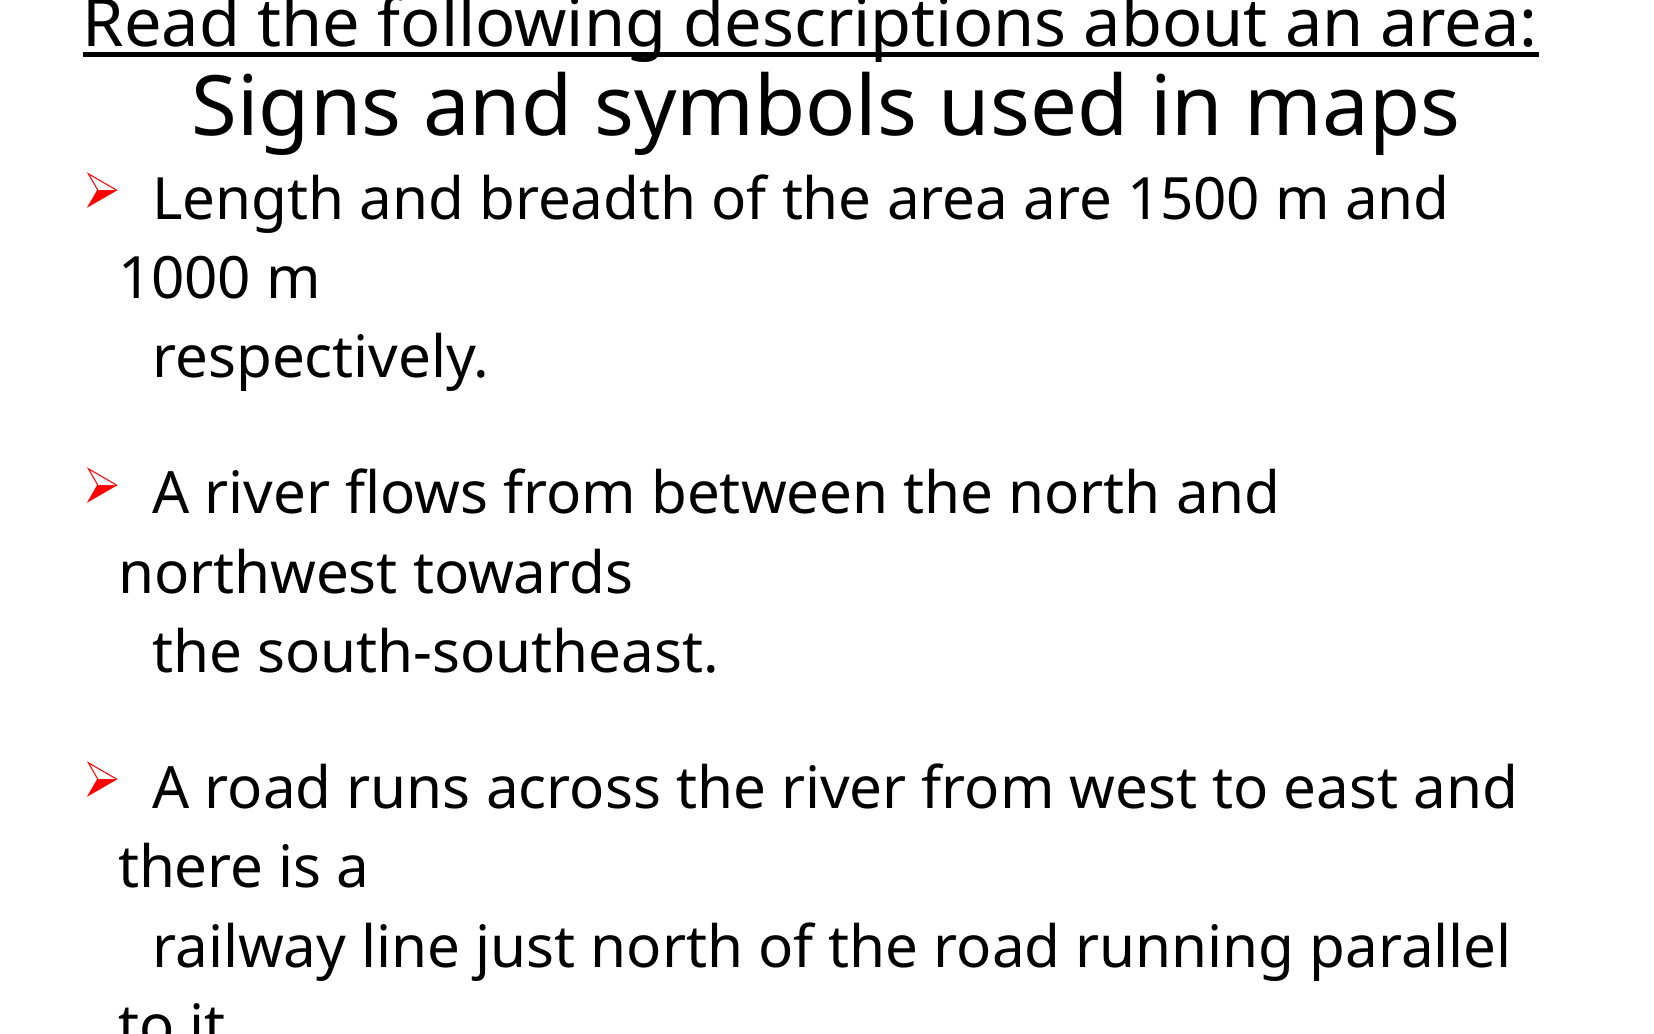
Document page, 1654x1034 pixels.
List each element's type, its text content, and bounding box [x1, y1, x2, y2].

title Signs and symbols used in maps [660, 41, 876, 52]
title Signs and symbols used in maps [82, 41, 655, 52]
title Signs and symbols used in maps [82, 41, 1571, 166]
subtitle Read the following descriptions about an area: Length and breadth of the area are 1500 m and 1000 m respectively. A river flows from between the north and northwest towards the south-southeast. A road runs across the river from west to east and there is a railway line just north of the road running parallel to it. [82, 172, 1571, 946]
